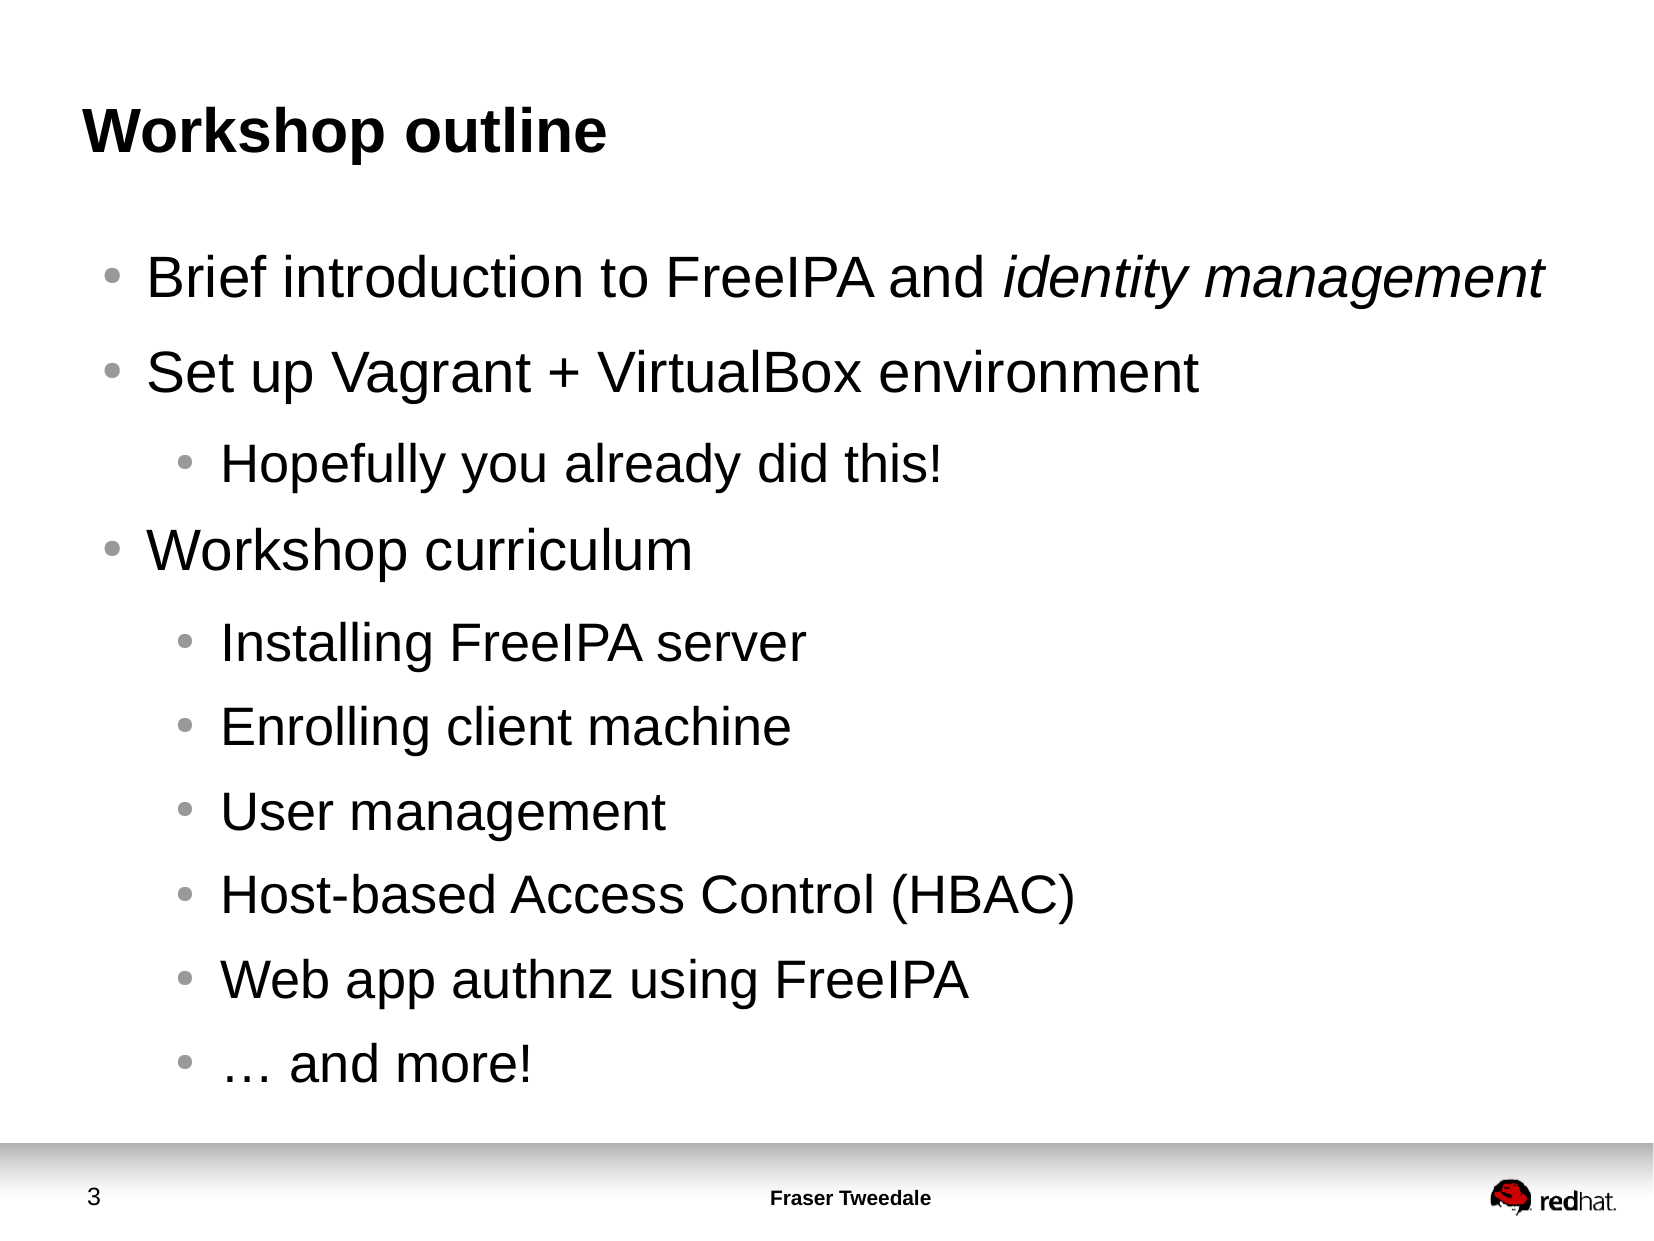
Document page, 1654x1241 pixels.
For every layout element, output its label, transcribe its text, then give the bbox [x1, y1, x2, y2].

title Workshop outline [82, 37, 1571, 226]
list Brief introduction to FreeIPA and identity management Set up Vagrant + VirtualBox environment Hopefully you already did this! Workshop curriculum Installing FreeIPA server Enrolling client machine User management Host-based Access Control (HBAC) Web app authnz using FreeIPA … and more! [86, 244, 1576, 1094]
picture [0, 1143, 1654, 1241]
